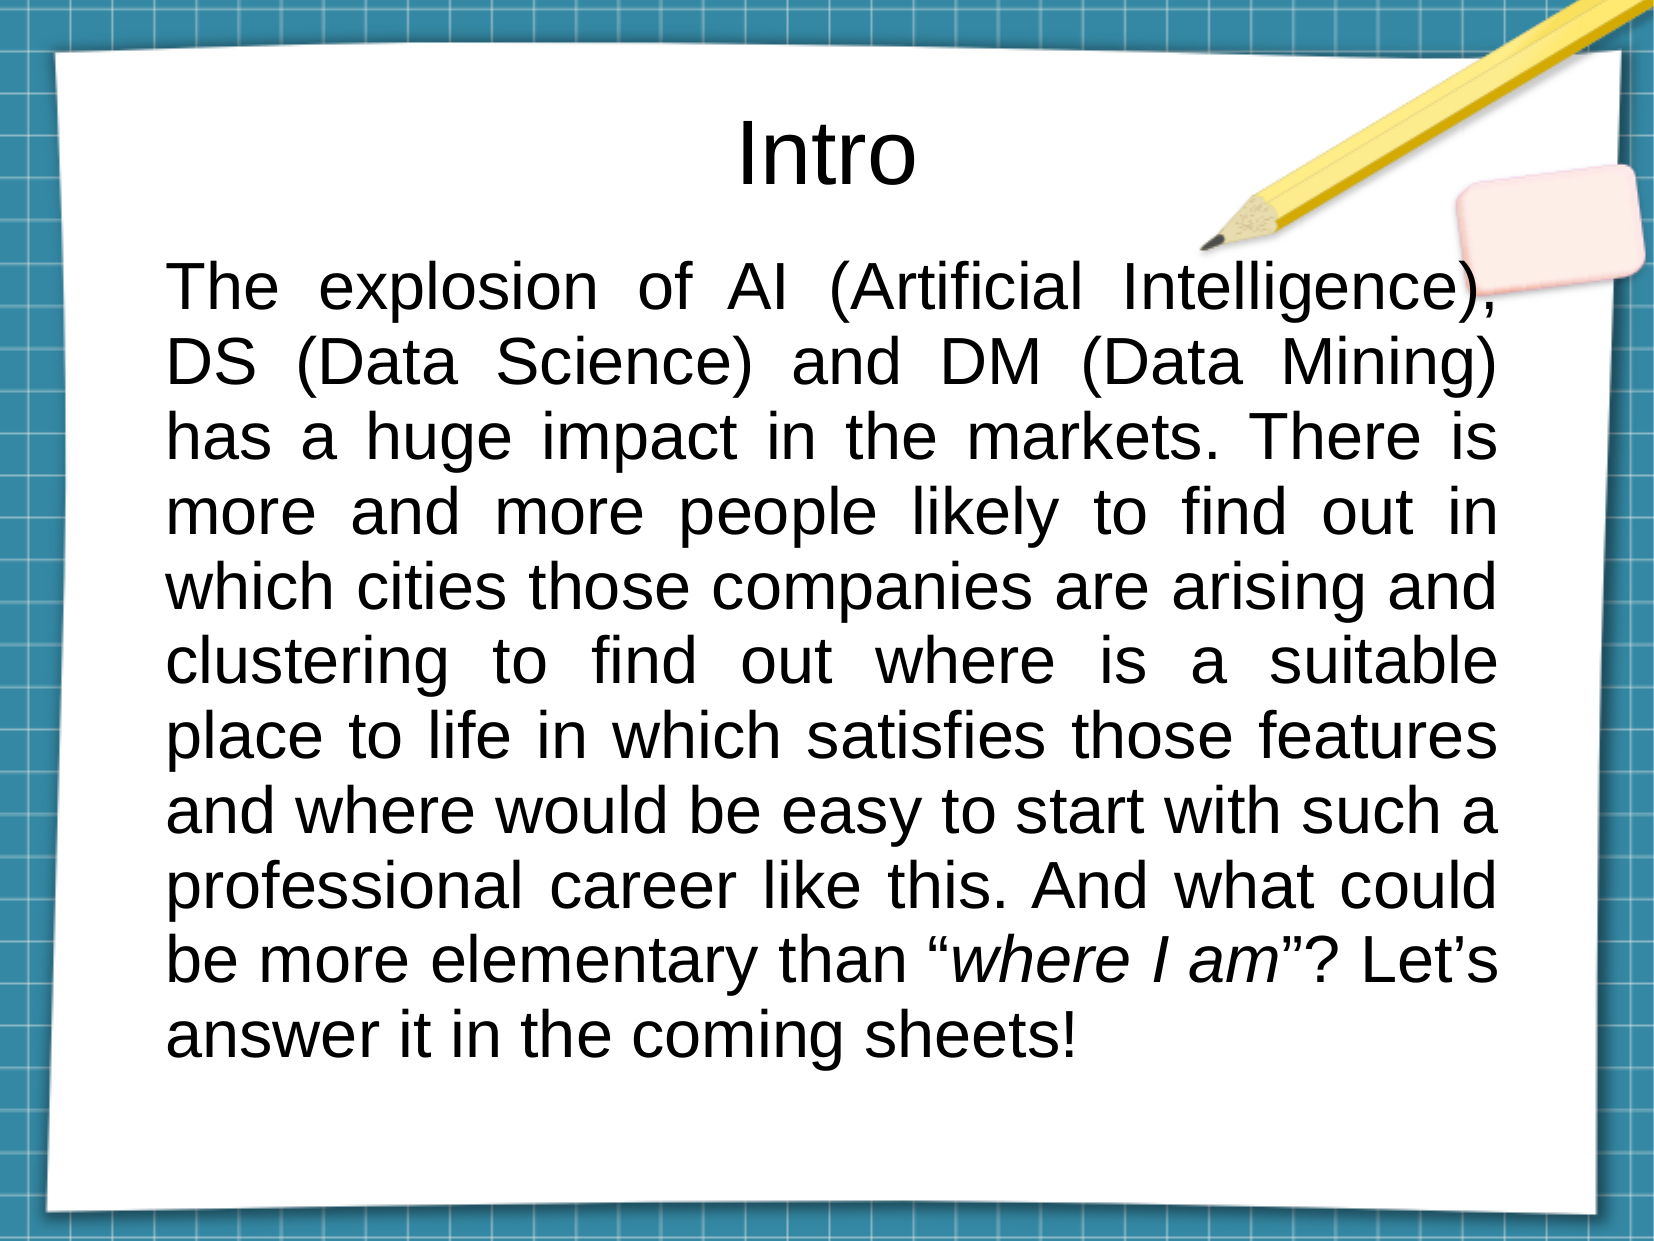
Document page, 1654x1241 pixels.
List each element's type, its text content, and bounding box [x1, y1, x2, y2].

title Intro [82, 49, 1571, 257]
list The explosion of AI (Artificial Intelligence), DS (Data Science) and DM (Data Mining) has a huge impact in the markets. There is more and more people likely to find out in which cities those companies are arising and clustering to find out where is a suitable place to life in which satisfies those features and where would be easy to start with such a professional career like this. And what could be more elementary than “where I am”? Let’s answer it in the coming sheets! [165, 249, 1501, 1195]
picture [0, 0, 1654, 1241]
